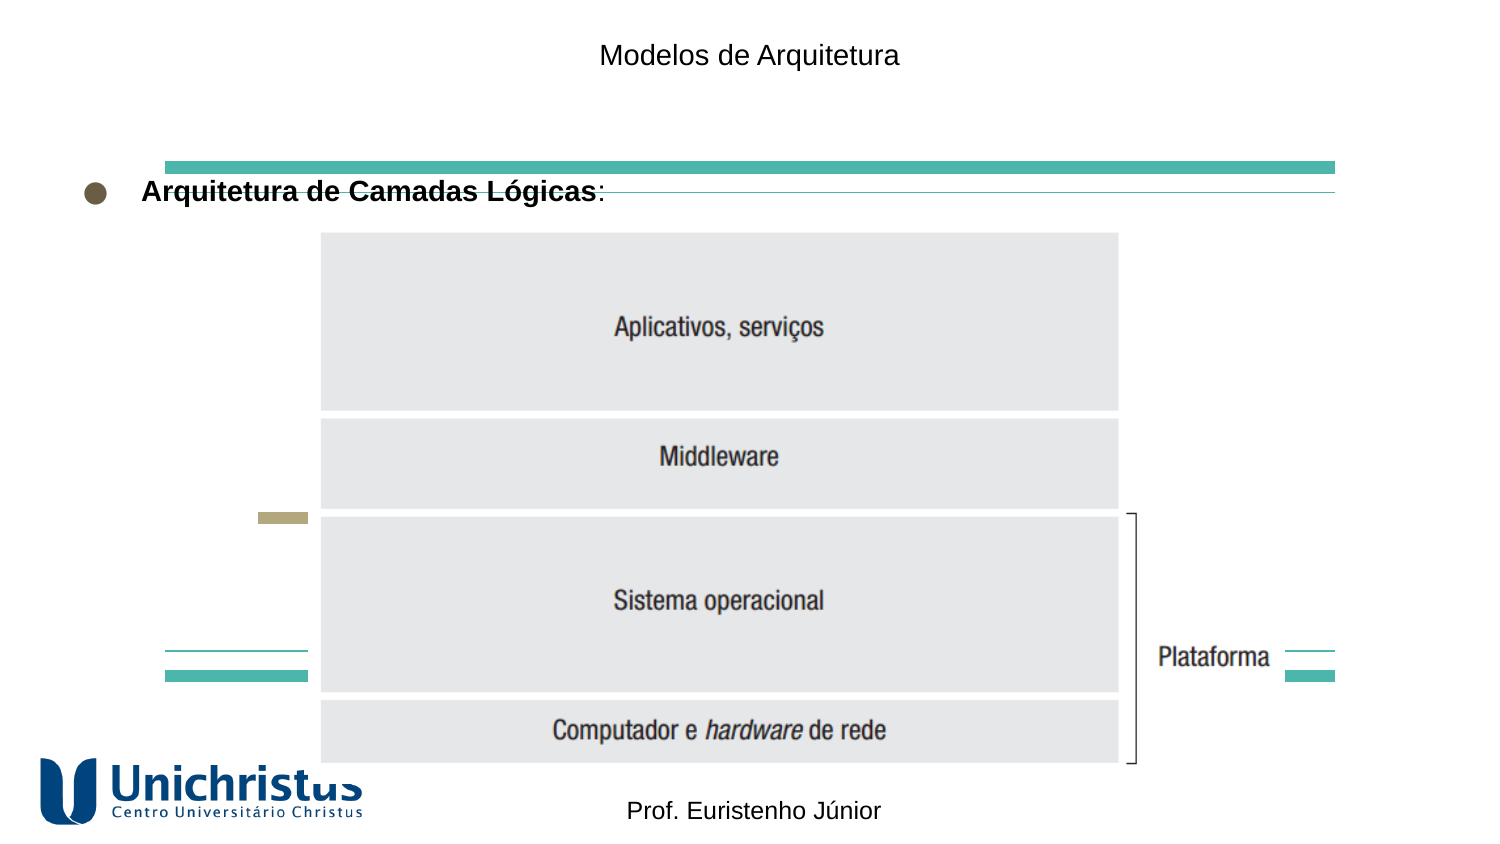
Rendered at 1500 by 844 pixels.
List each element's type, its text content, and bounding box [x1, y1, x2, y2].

picture [35, 221, 1285, 827]
list Arquitetura de Camadas Lógicas: [51, 152, 1449, 750]
title Modelos de Arquitetura [51, 20, 1449, 137]
